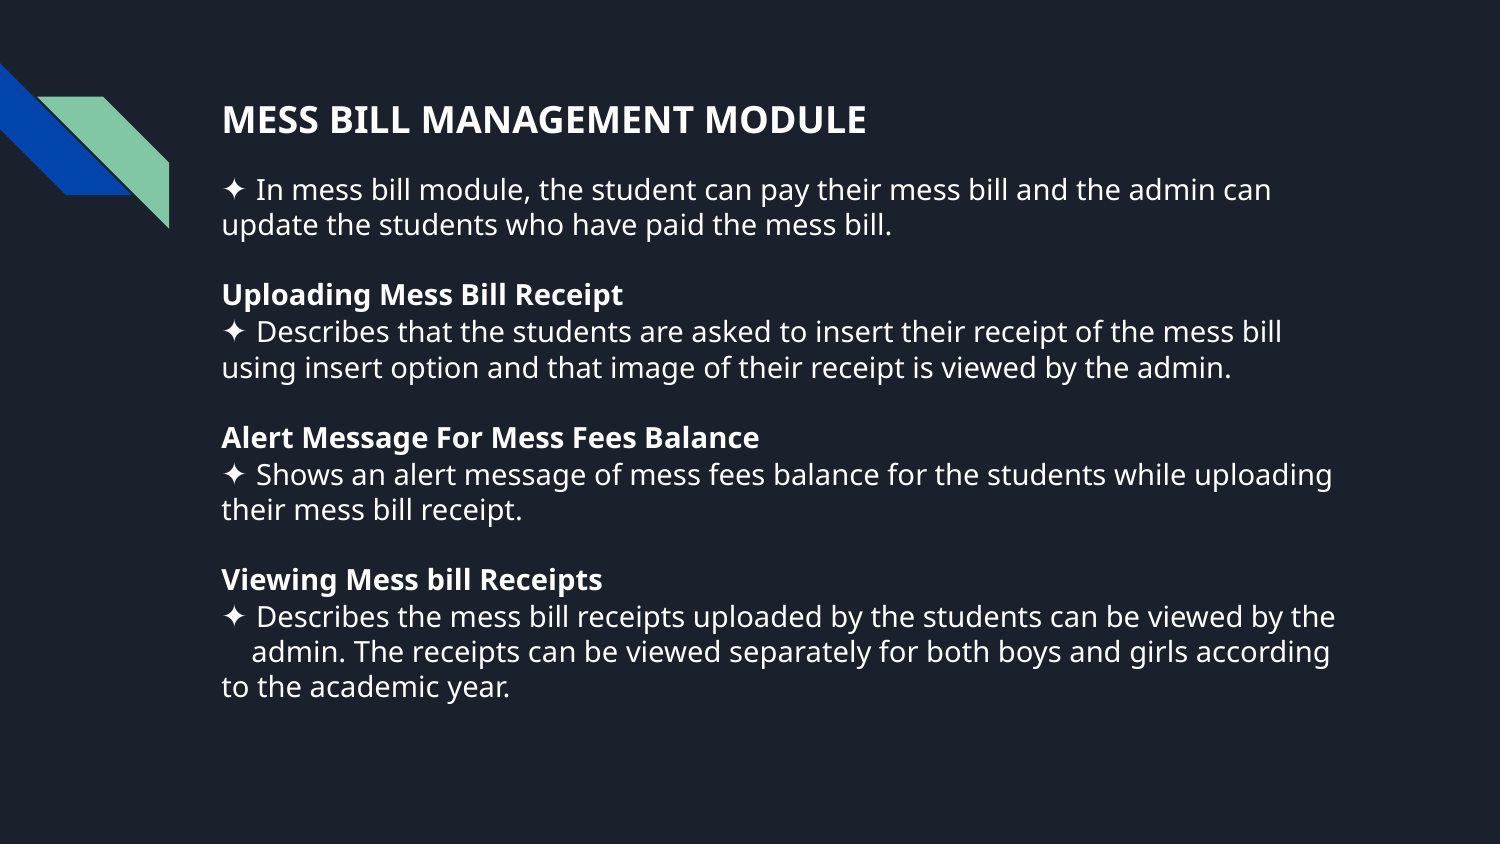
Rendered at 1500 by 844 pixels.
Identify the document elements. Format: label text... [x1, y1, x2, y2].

text_box ✦ In mess bill module, the student can pay their mess bill and the admin can update the students who have paid the mess bill. Uploading Mess Bill Receipt ✦ Describes that the students are asked to insert their receipt of the mess bill using insert option and that image of their receipt is viewed by the admin. Alert Message For Mess Fees Balance ✦ Shows an alert message of mess fees balance for the students while uploading their mess bill receipt. Viewing Mess bill Receipts ✦ Describes the mess bill receipts uploaded by the students can be viewed by the admin. The receipts can be viewed separately for both boys and girls according to the academic year. [206, 161, 1417, 734]
text_box MESS BILL MANAGEMENT MODULE [206, 88, 1034, 151]
